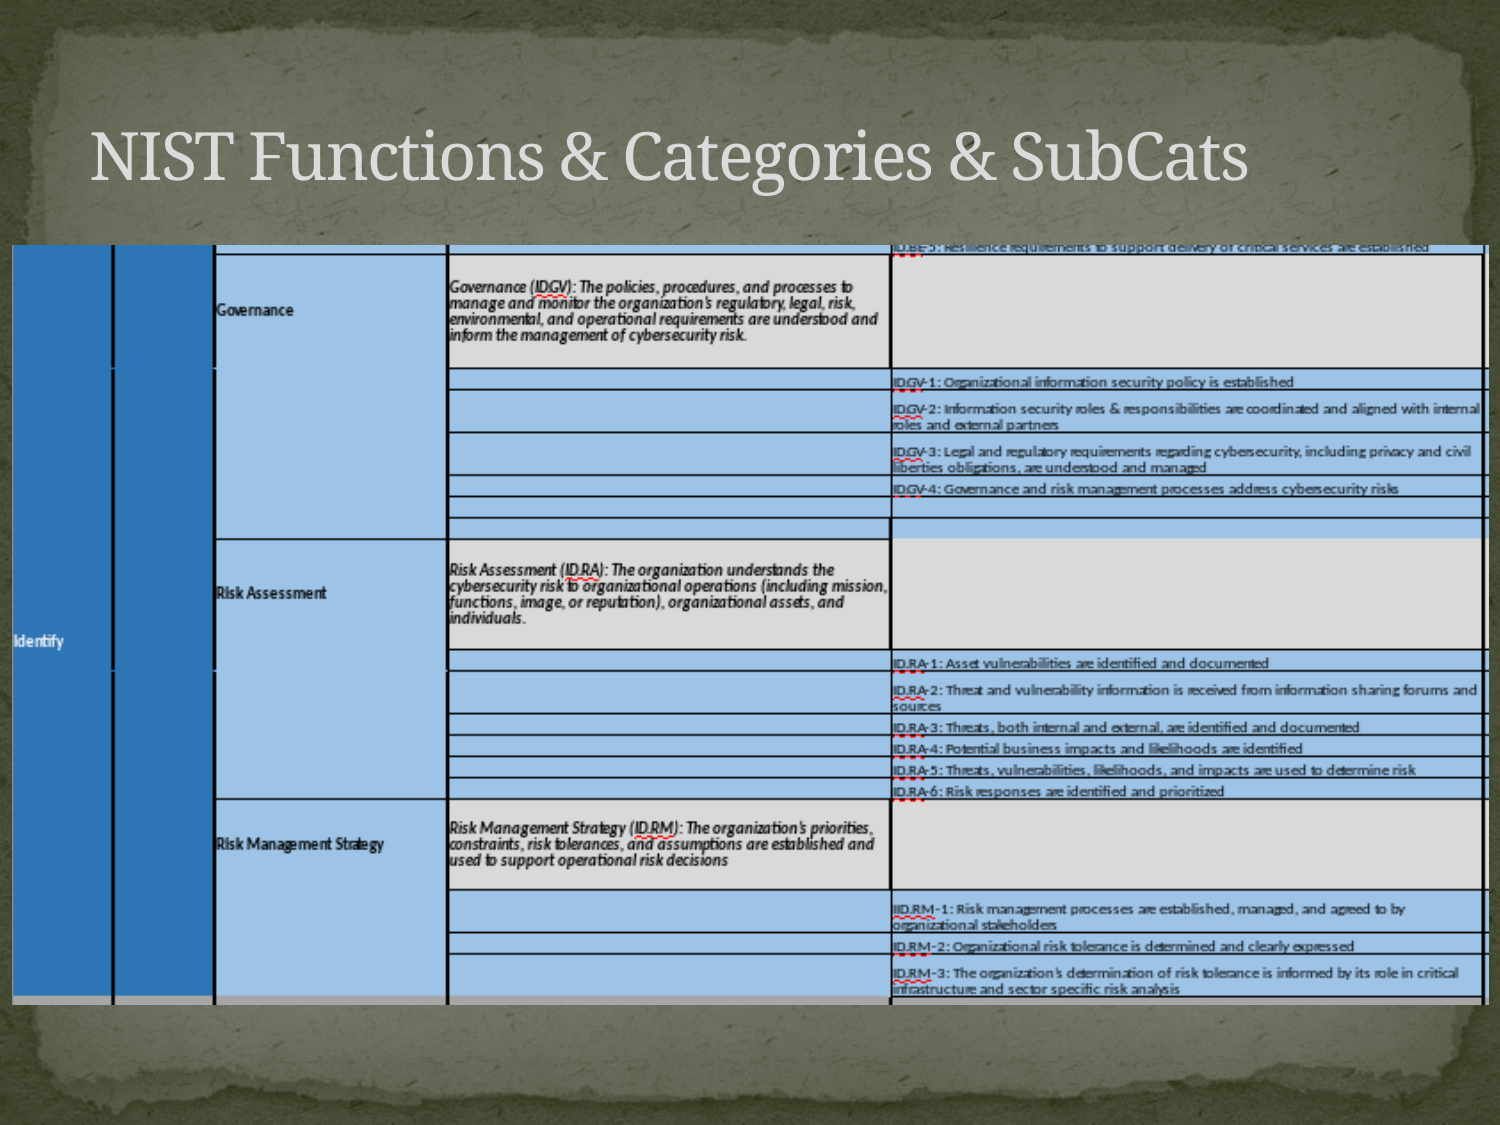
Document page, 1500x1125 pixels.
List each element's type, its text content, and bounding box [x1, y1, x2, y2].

title NIST Functions & Categories & SubCats [75, 1, 1425, 202]
picture [0, 0, 1500, 1125]
